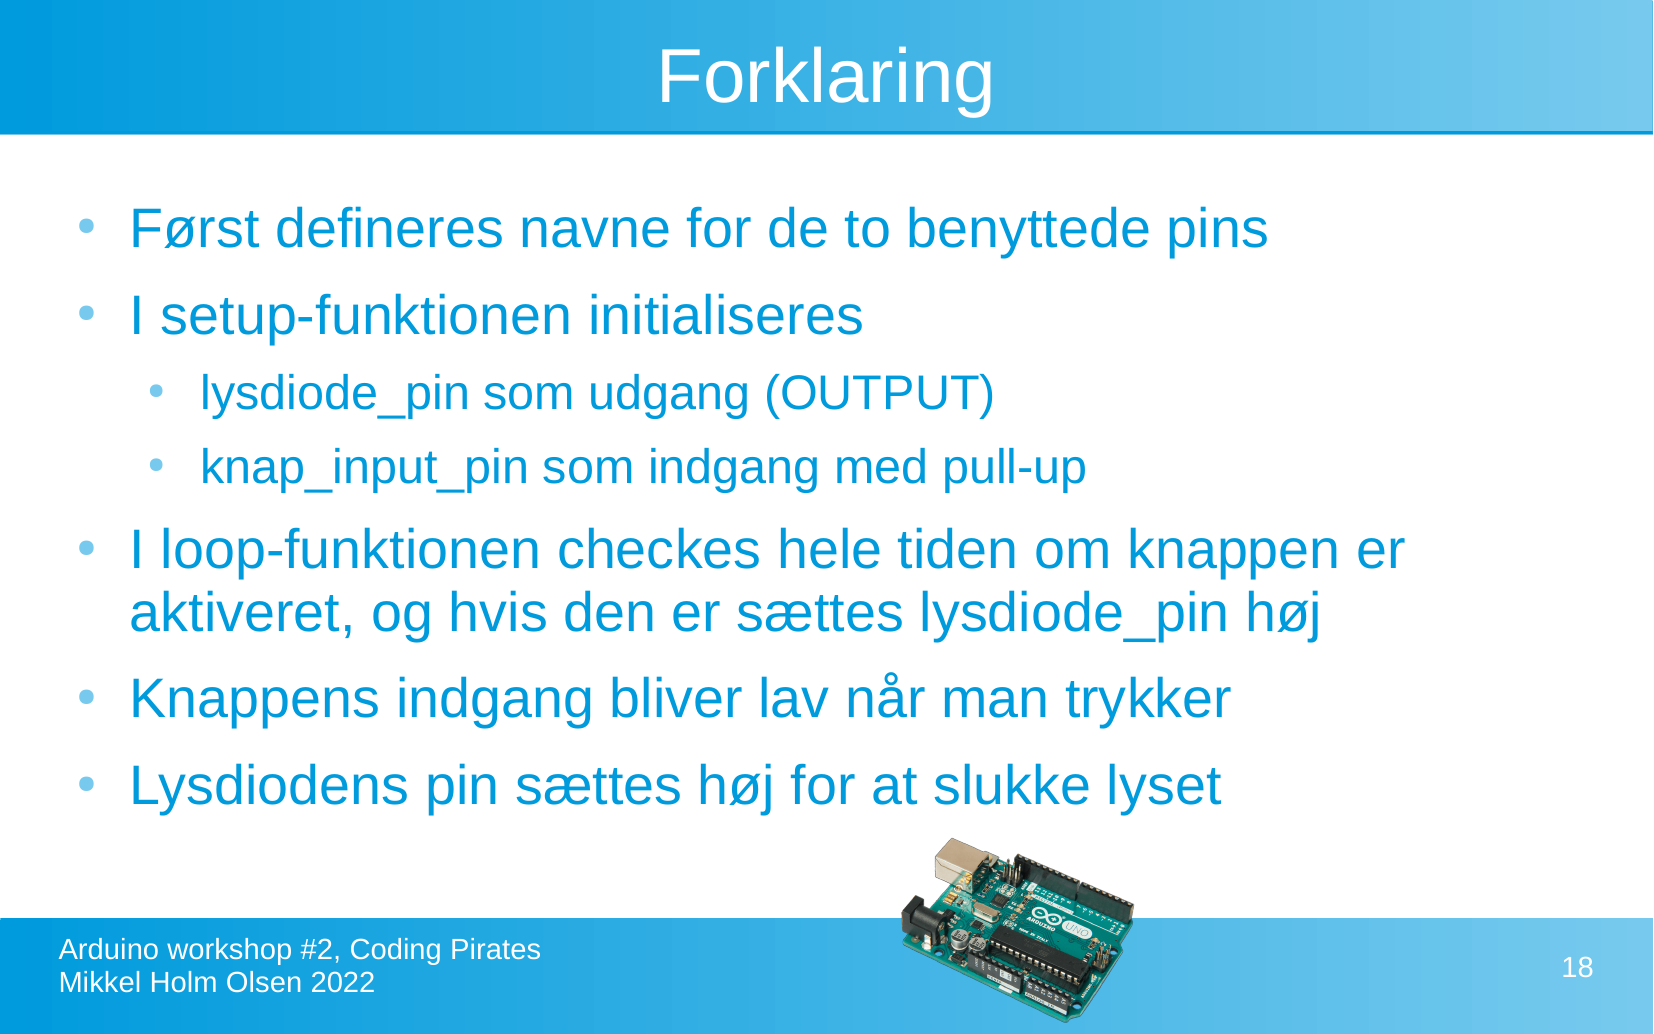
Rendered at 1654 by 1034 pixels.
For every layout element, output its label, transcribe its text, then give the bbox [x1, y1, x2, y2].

title Forklaring [58, 32, 1594, 120]
picture [900, 854, 1138, 1024]
list Først defineres navne for de to benyttede pins I setup-funktionen initialiseres lysdiode_pin som udgang (OUTPUT) knap_input_pin som indgang med pull-up I loop-funktionen checkes hele tiden om knappen er aktiveret, og hvis den er sættes lysdiode_pin høj Knappens indgang bliver lav når man trykker Lysdiodens pin sættes høj for at slukke lyset [58, 196, 1594, 854]
